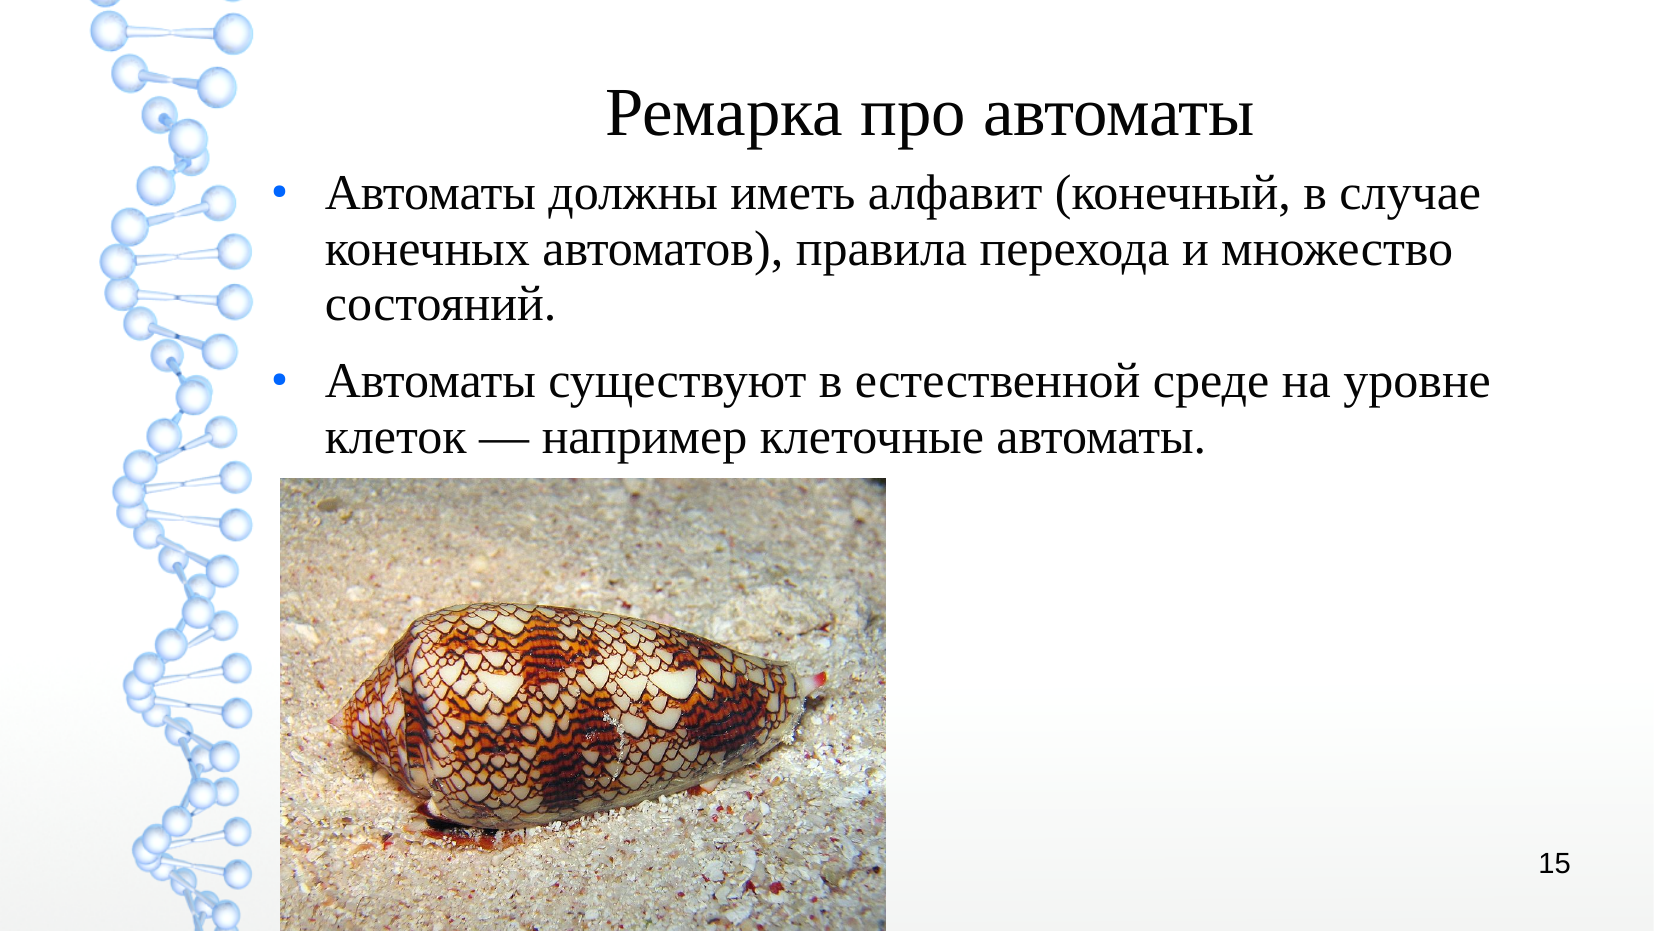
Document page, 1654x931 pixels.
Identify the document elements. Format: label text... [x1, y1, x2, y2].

picture [0, 0, 1654, 931]
title Ремарка про автоматы [265, 35, 1595, 165]
list Автоматы должны иметь алфавит (конечный, в случае конечных автоматов), правила перехода и множество состояний. Автоматы существуют в естественной среде на уровне клеток — например клеточные автоматы. [253, 165, 1595, 485]
